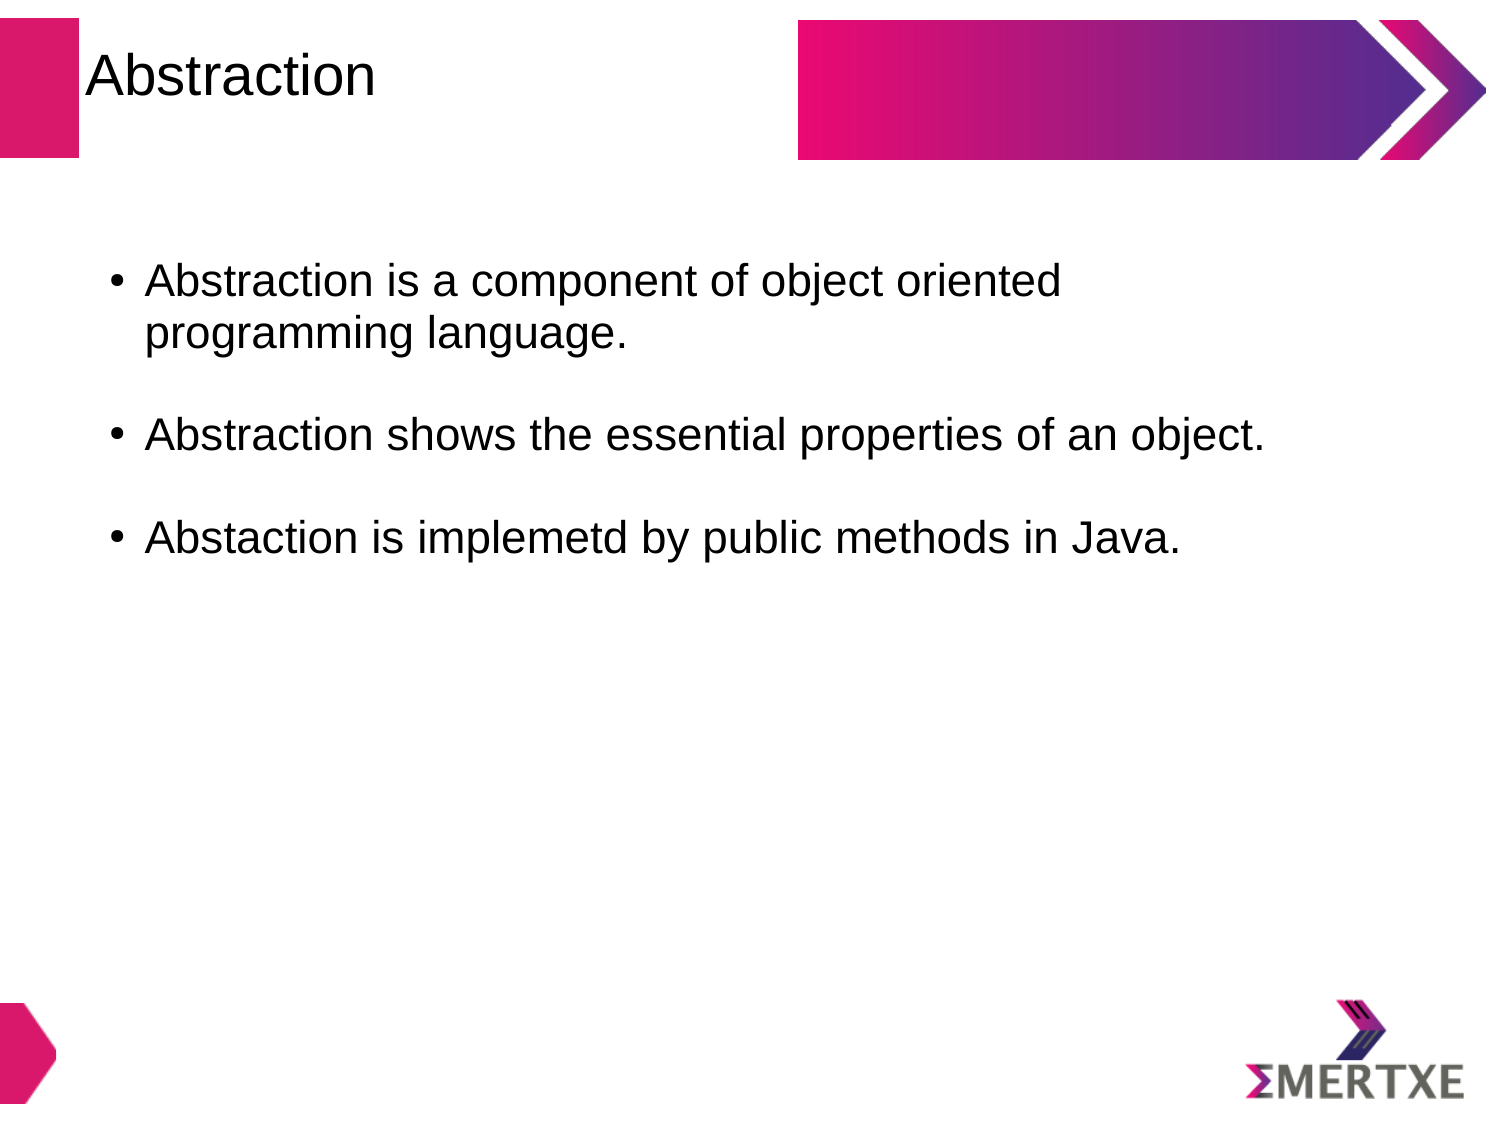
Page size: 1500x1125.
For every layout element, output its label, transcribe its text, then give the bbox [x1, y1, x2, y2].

text_box Abstraction [70, 35, 686, 166]
picture [1245, 996, 1465, 1099]
picture [798, 20, 1486, 160]
text_box Abstraction is a component of object oriented programming language. Abstraction shows the essential properties of an object. Abstaction is implemetd by public methods in Java. [94, 248, 1359, 715]
